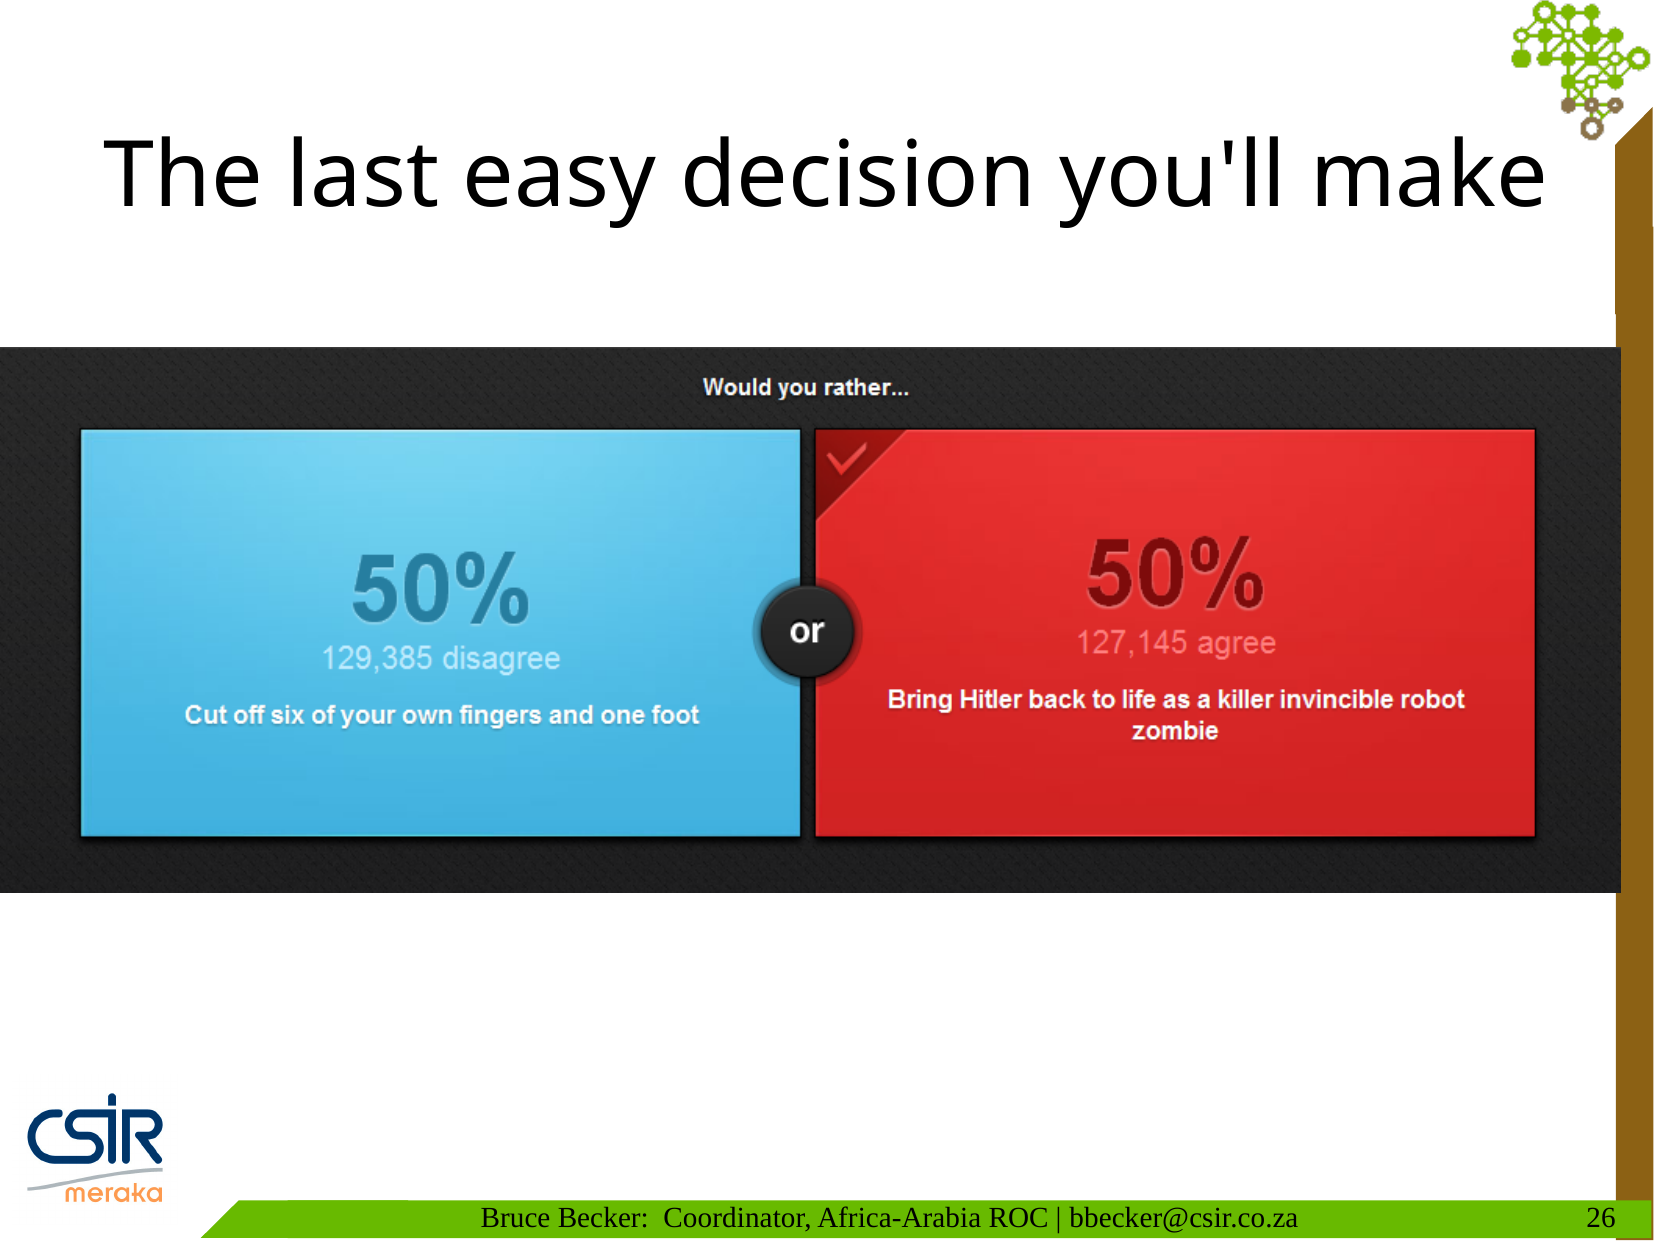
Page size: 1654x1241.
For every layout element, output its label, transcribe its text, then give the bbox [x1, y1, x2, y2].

picture [1503, 0, 1654, 144]
picture [0, 347, 1621, 893]
title The last easy decision you'll make [82, 67, 1571, 275]
picture [12, 1074, 178, 1225]
